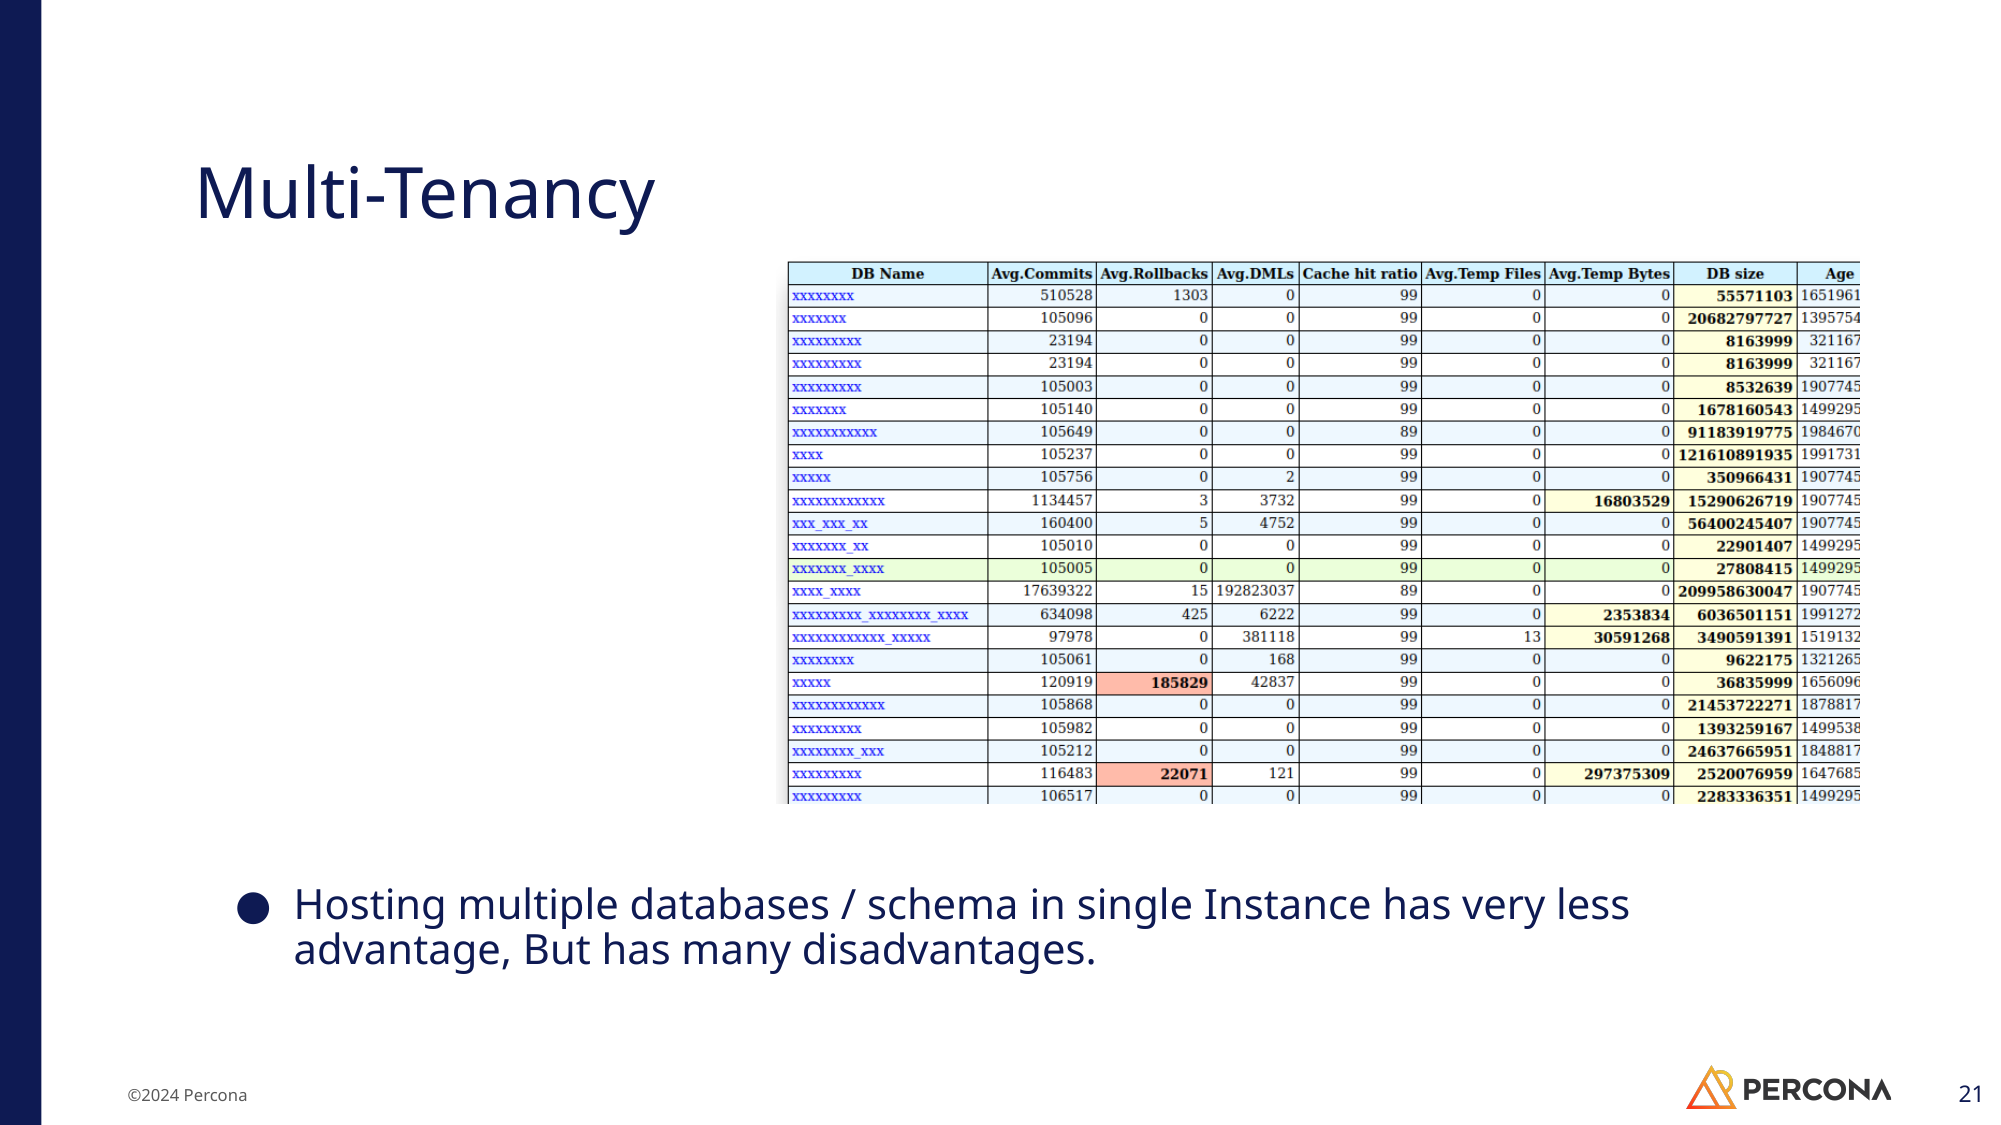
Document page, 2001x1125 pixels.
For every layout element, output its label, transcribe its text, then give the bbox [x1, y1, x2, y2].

list Hosting multiple databases / schema in single Instance has very less advantage, But has many disadvantages. [203, 866, 1860, 991]
picture [776, 253, 1860, 804]
picture [1686, 1065, 1748, 1109]
slide_number <number> [1748, 1065, 2000, 1125]
title Multi-Tenancy [179, 124, 1835, 266]
